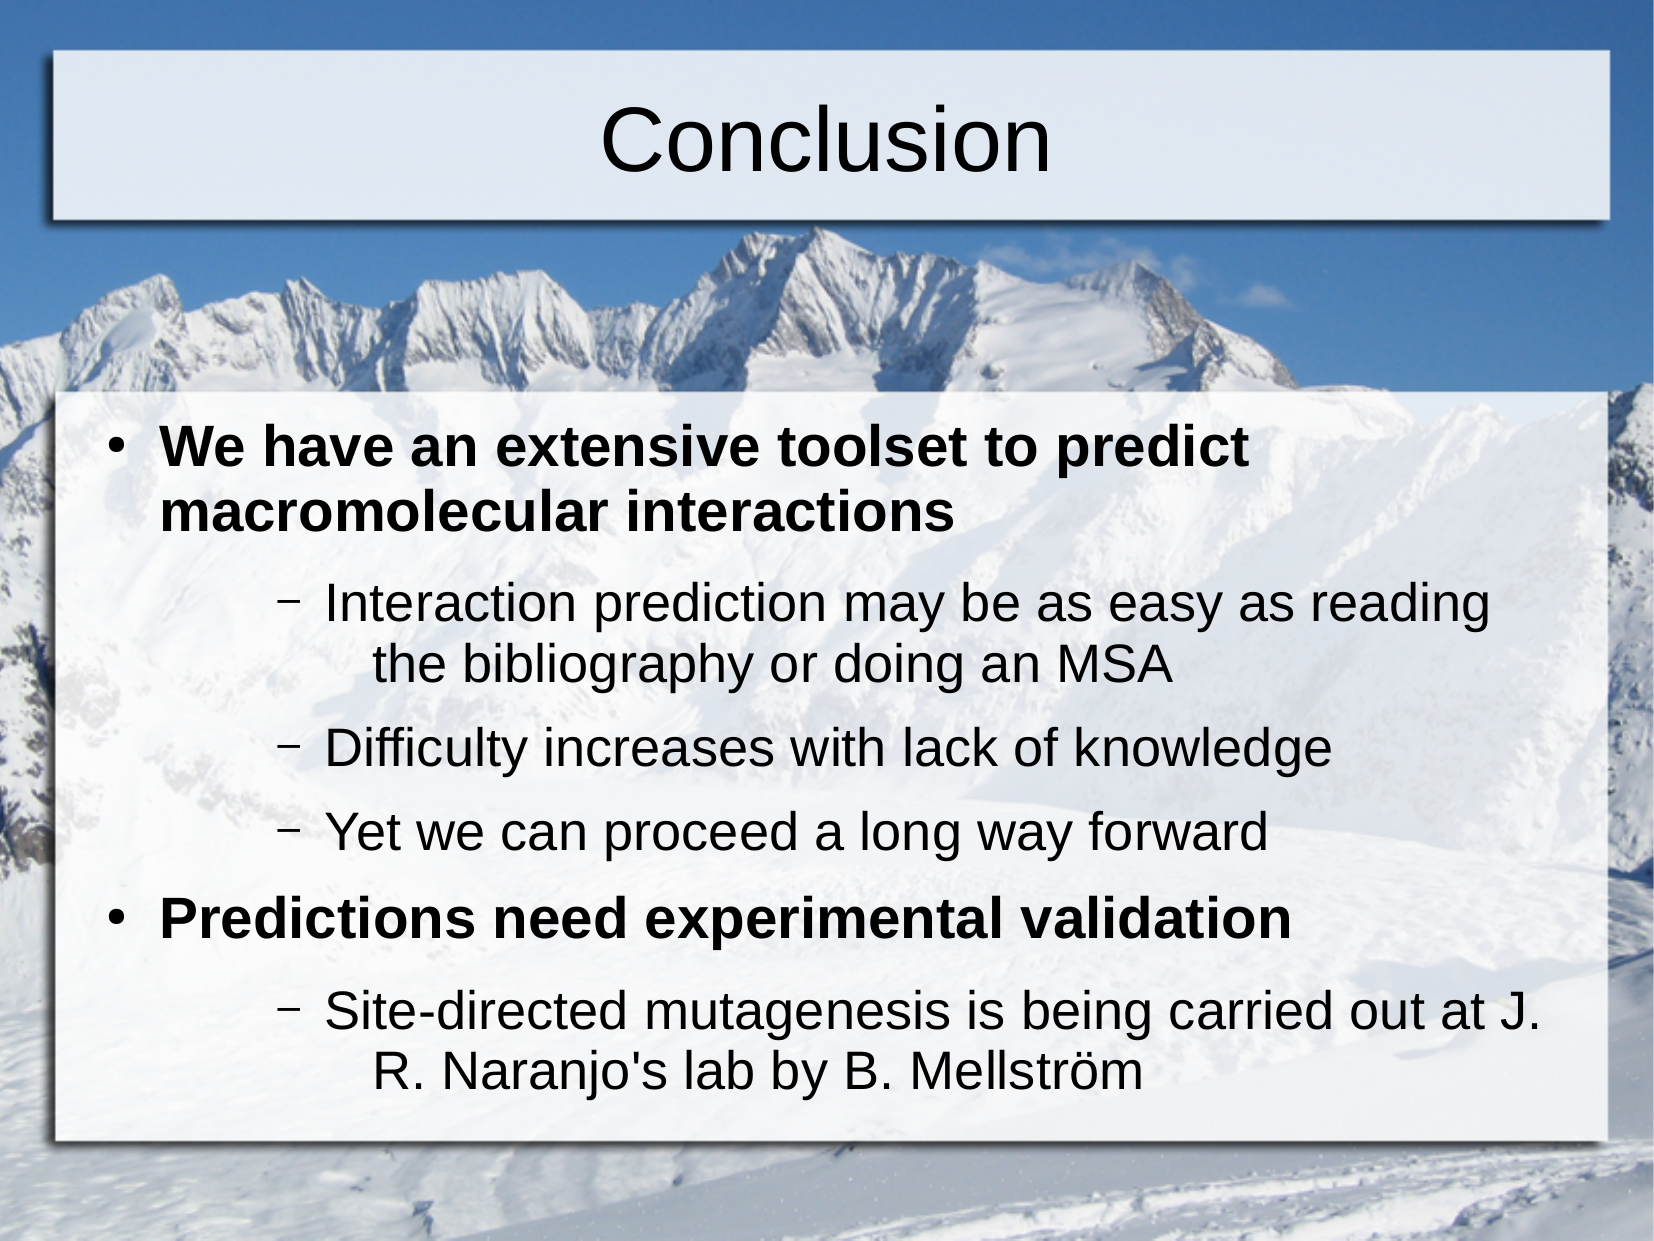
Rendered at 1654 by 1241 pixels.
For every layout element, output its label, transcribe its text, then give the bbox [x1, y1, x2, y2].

picture [0, 0, 1654, 1241]
title Conclusion [59, 68, 1595, 212]
list We have an extensive toolset to predict macromolecular interactions Interaction prediction may be as easy as reading the bibliography or doing an MSA Difficulty increases with lack of knowledge Yet we can proceed a long way forward Predictions need experimental validation Site-directed mutagenesis is being carried out at J. R. Naranjo's lab by B. Mellström [88, 413, 1571, 1218]
